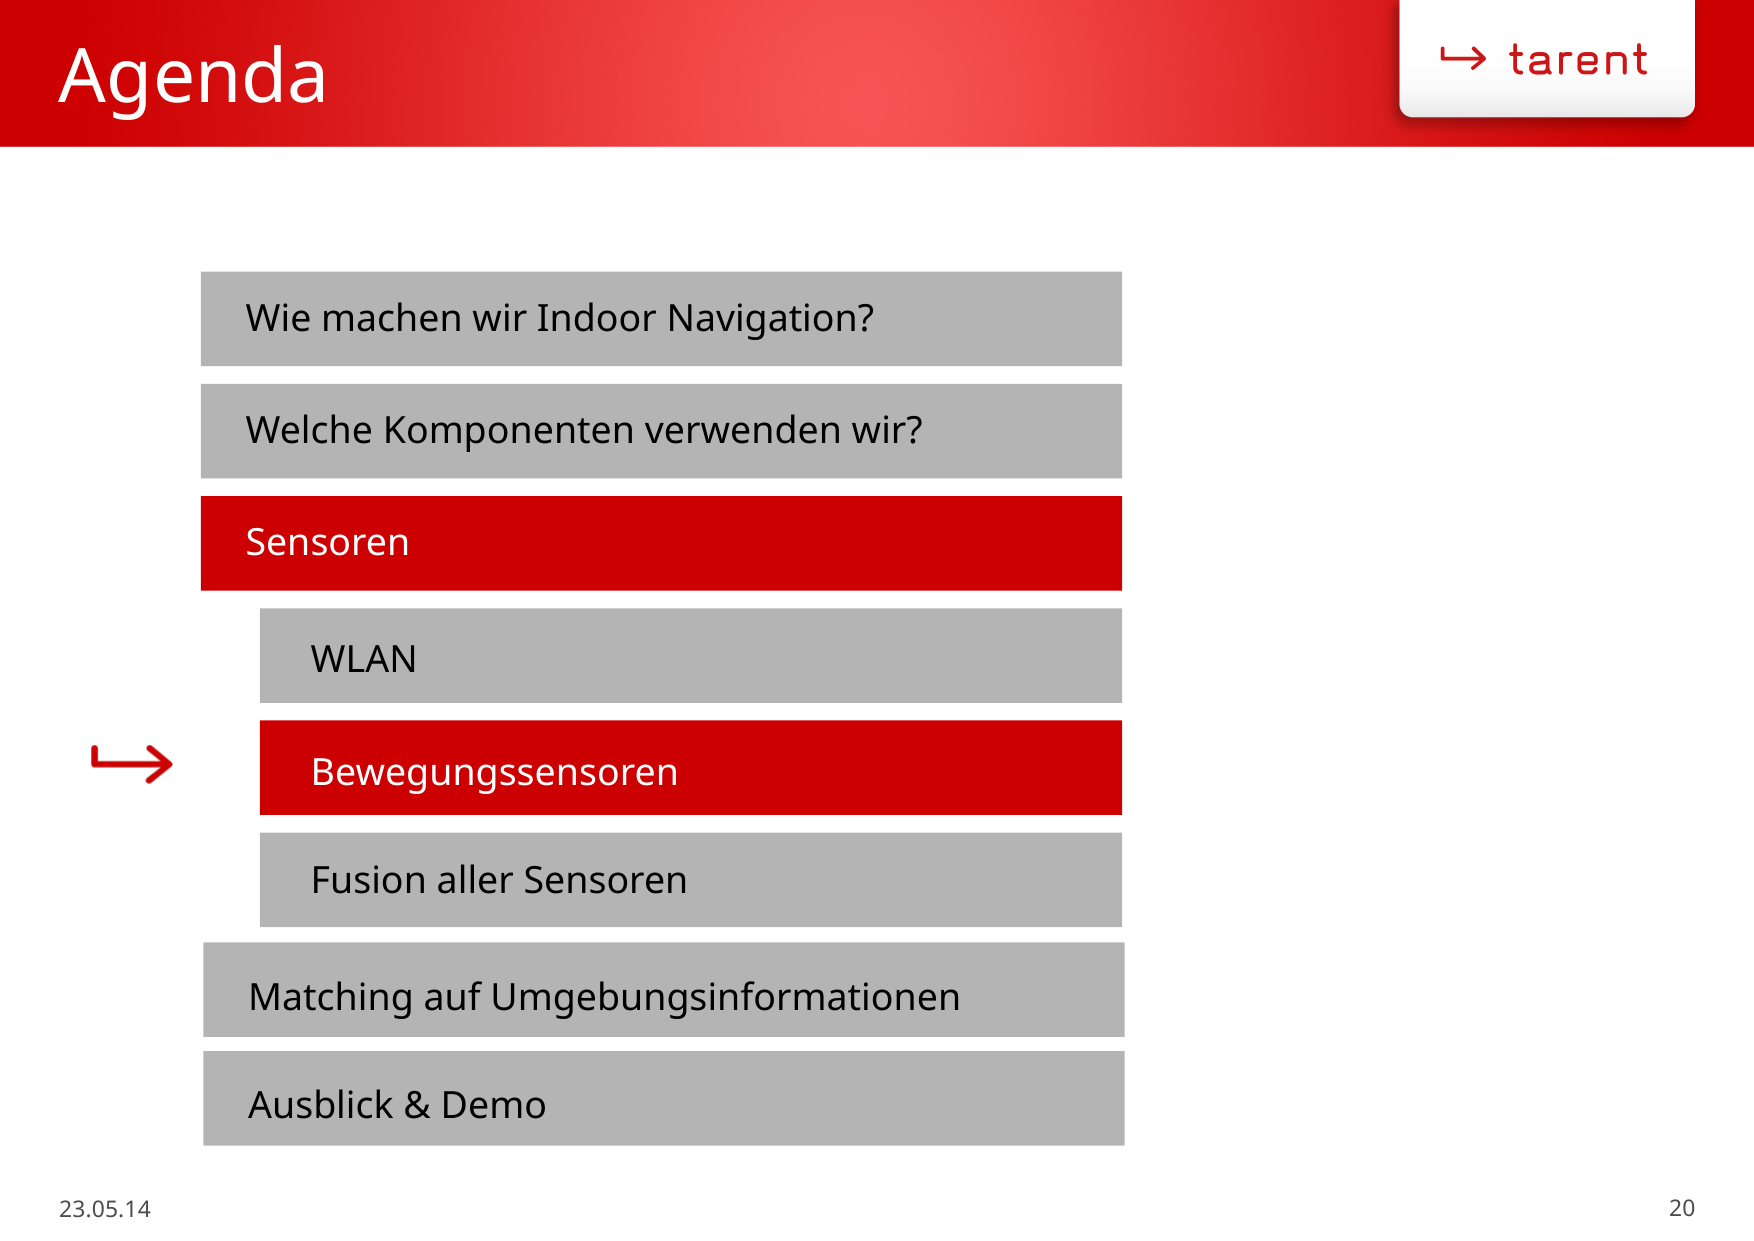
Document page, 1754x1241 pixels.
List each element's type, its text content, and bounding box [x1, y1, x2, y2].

text_box [259, 608, 1123, 703]
text_box [203, 1051, 1125, 1146]
list WLAN [242, 632, 1069, 704]
list Ausblick & Demo [179, 1078, 1078, 1150]
list Sensoren [177, 515, 1075, 587]
list Wie machen wir Indoor Navigation? [177, 290, 1075, 362]
title Agenda [59, 0, 1638, 177]
list Bewegungssensoren [242, 745, 1069, 816]
picture [0, 0, 1754, 1240]
text_box [203, 942, 1125, 1037]
text_box [200, 271, 1123, 367]
list Matching auf Umgebungsinformationen [179, 970, 1078, 1041]
text_box [200, 383, 1123, 479]
text_box [259, 720, 1123, 815]
list Welche Komponenten verwenden wir? [177, 403, 1075, 475]
text_box [259, 832, 1123, 928]
text_box [200, 496, 1123, 591]
list Fusion aller Sensoren [242, 854, 1069, 925]
